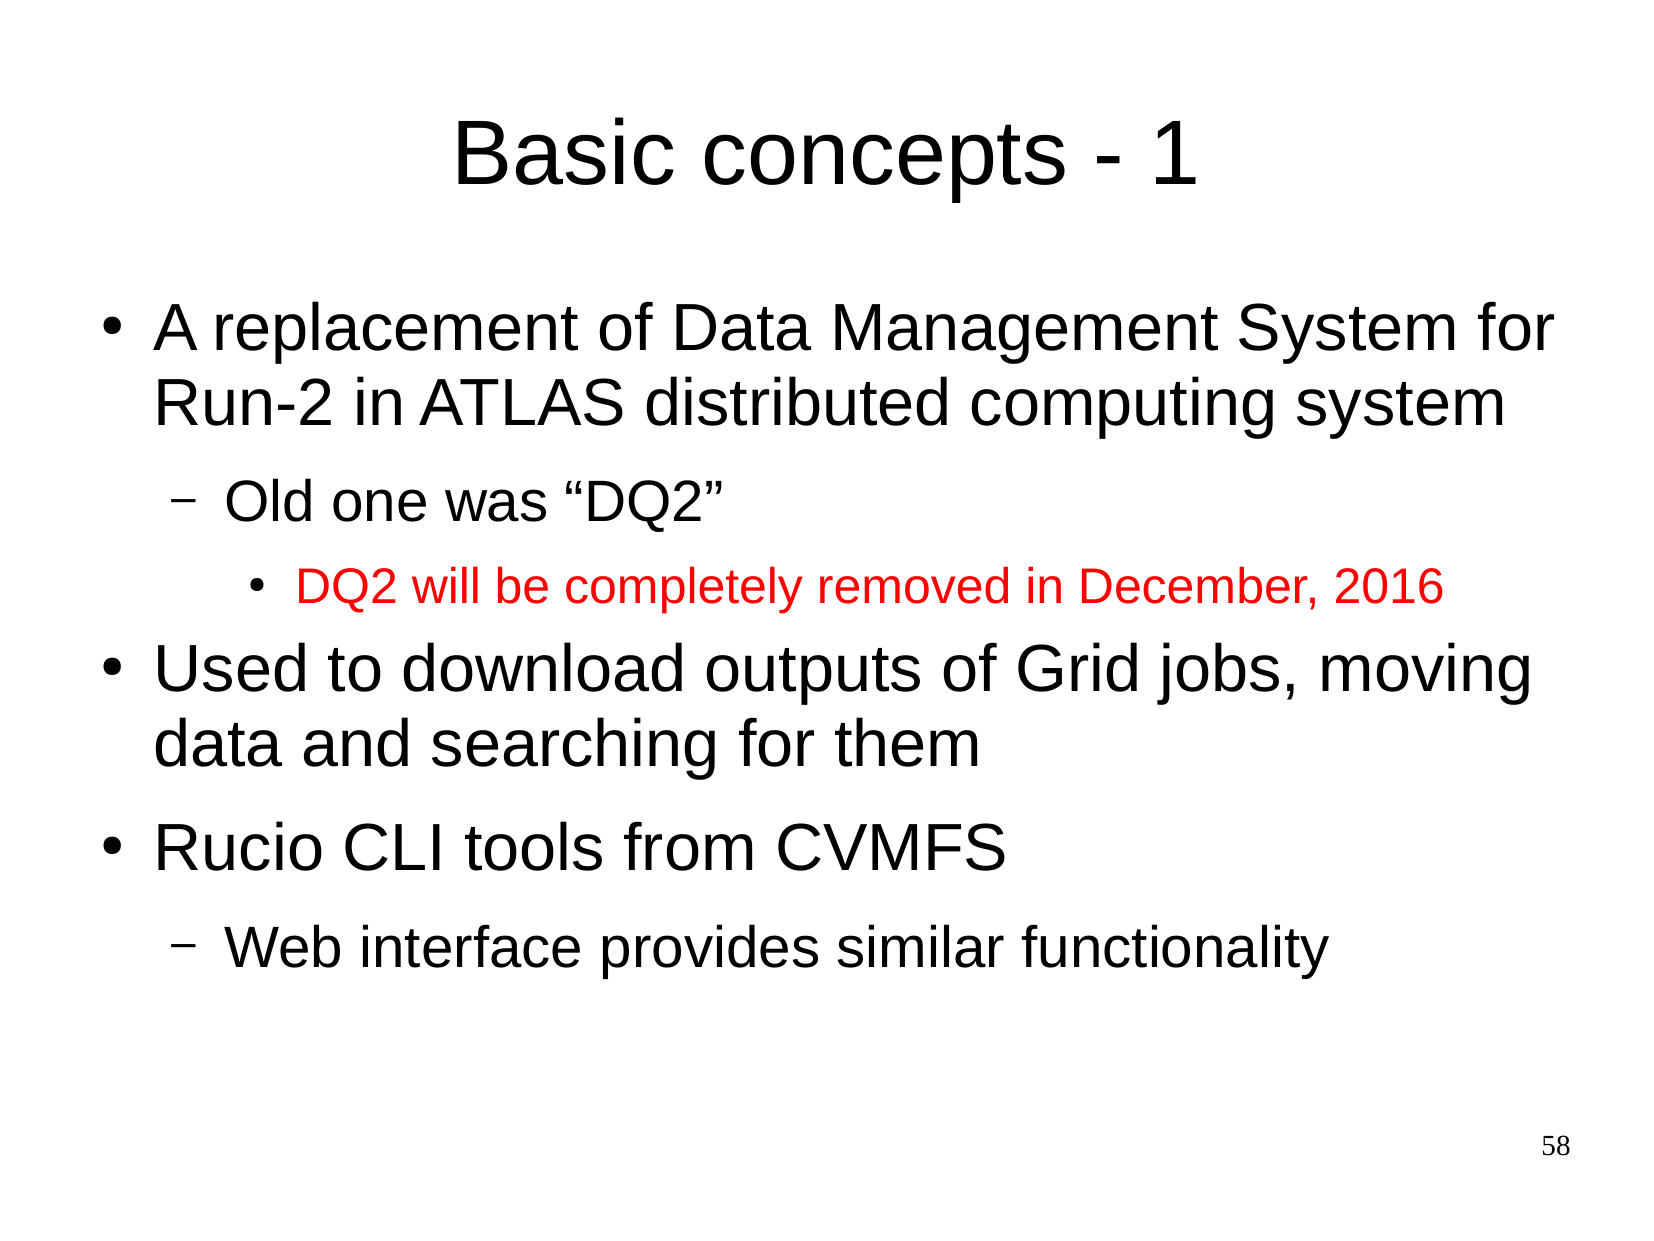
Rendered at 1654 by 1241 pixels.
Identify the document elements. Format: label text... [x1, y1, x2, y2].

title Basic concepts - 1 [82, 49, 1571, 257]
list A replacement of Data Management System for Run-2 in ATLAS distributed computing system Old one was “DQ2” DQ2 will be completely removed in December, 2016 Used to download outputs of Grid jobs, moving data and searching for them Rucio CLI tools from CVMFS Web interface provides similar functionality [82, 290, 1571, 1010]
